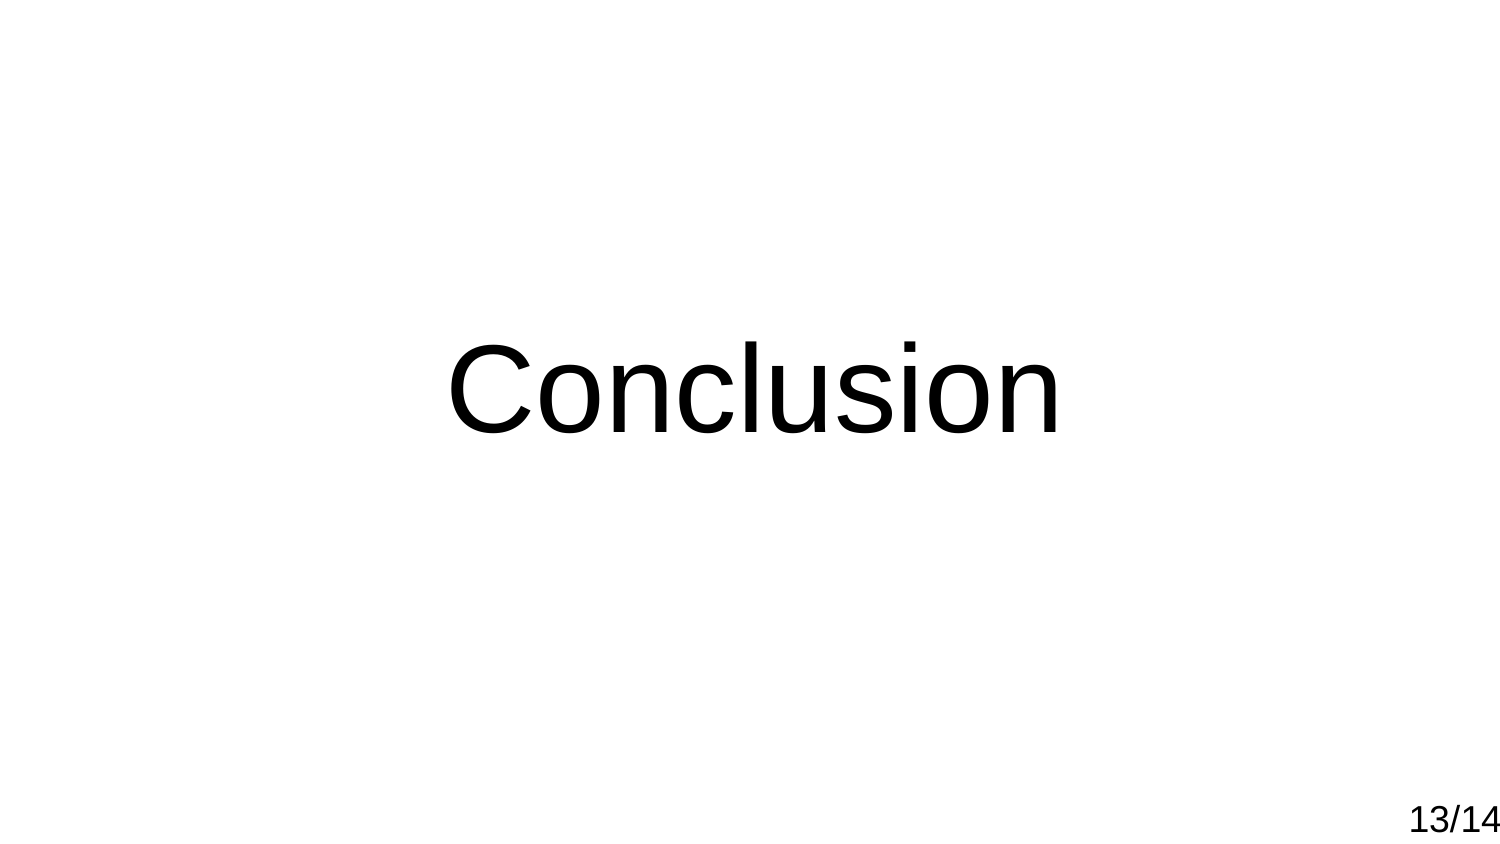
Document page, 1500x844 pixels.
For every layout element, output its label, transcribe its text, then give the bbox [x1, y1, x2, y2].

list Conclusion [374, 318, 1500, 844]
text_box 13/14 [1393, 791, 1500, 844]
